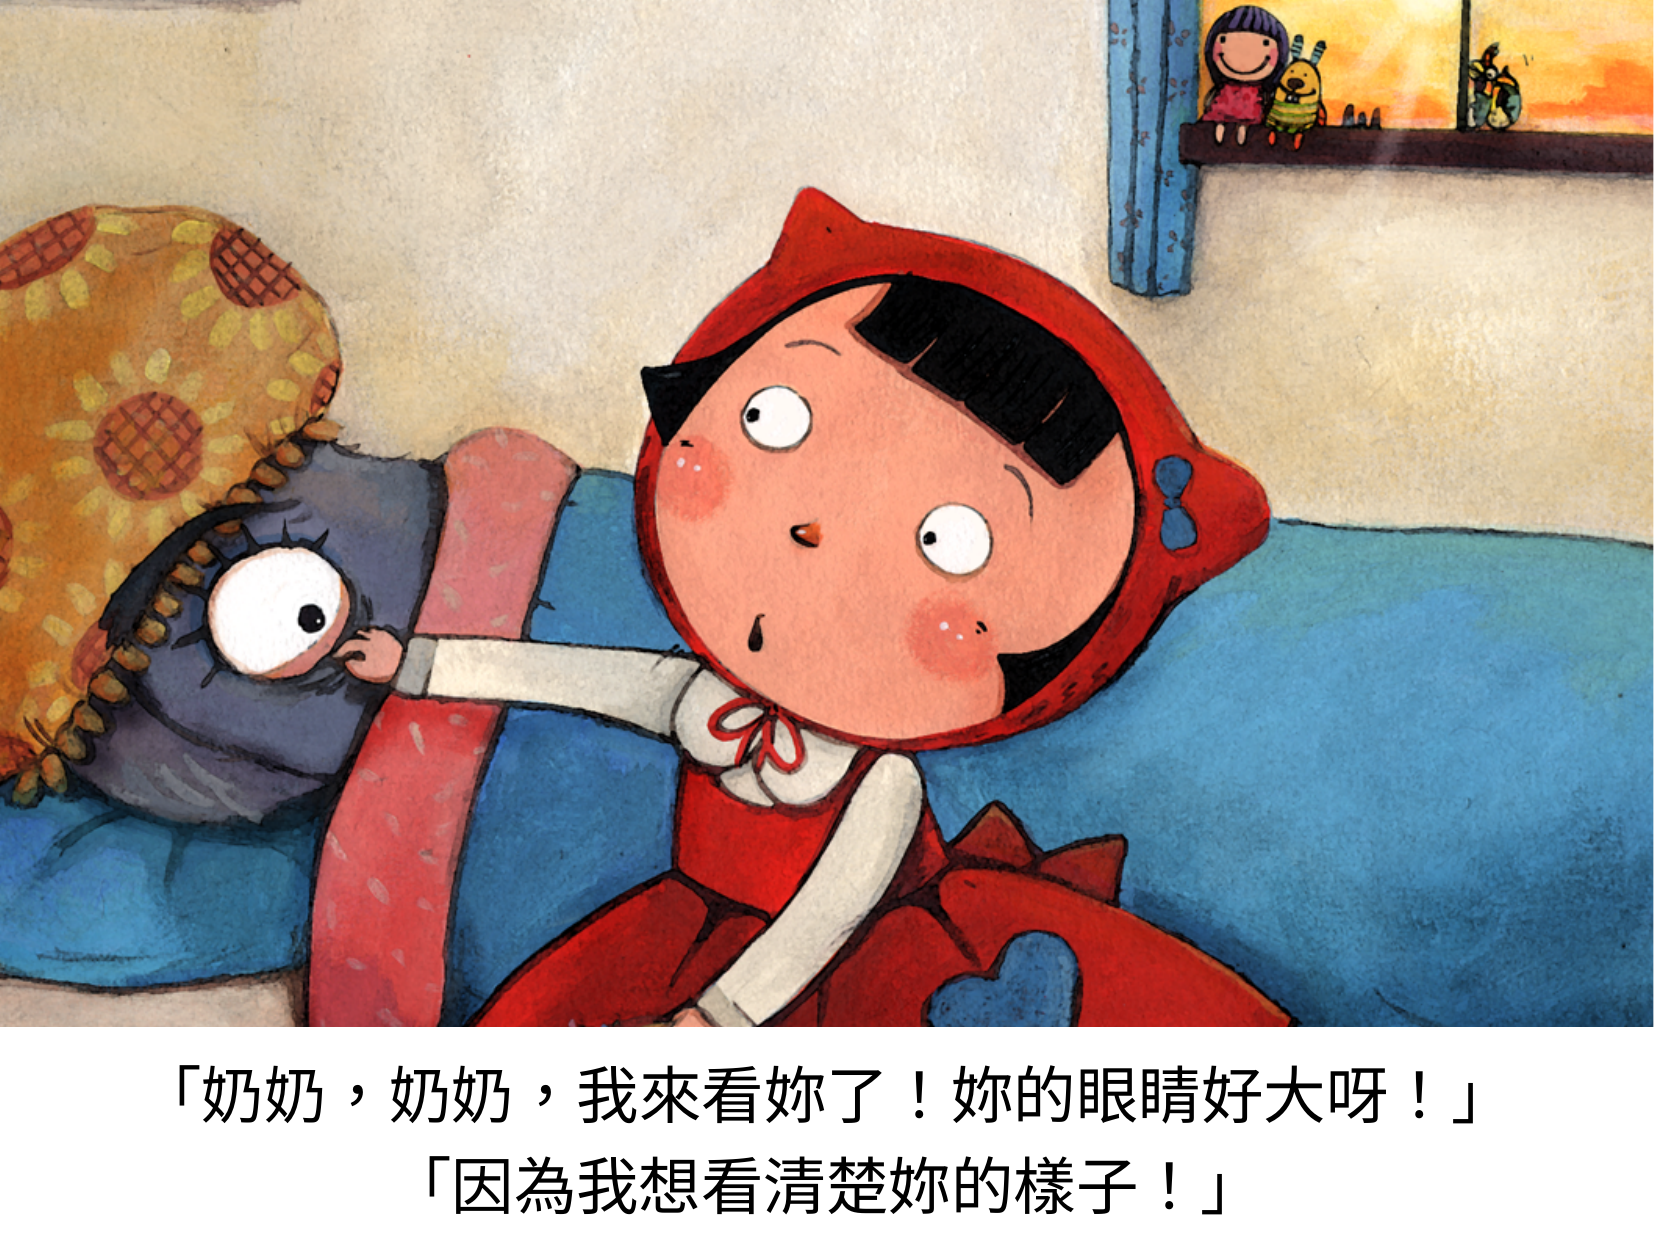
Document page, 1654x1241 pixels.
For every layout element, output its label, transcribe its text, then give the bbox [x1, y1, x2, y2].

picture [0, 0, 1654, 1027]
title 「奶奶，奶奶，我來看妳了！妳的眼睛好大呀！」 「因為我想看清楚妳的樣子！」 [82, 1033, 1571, 1241]
text_box [0, 1027, 1654, 1241]
